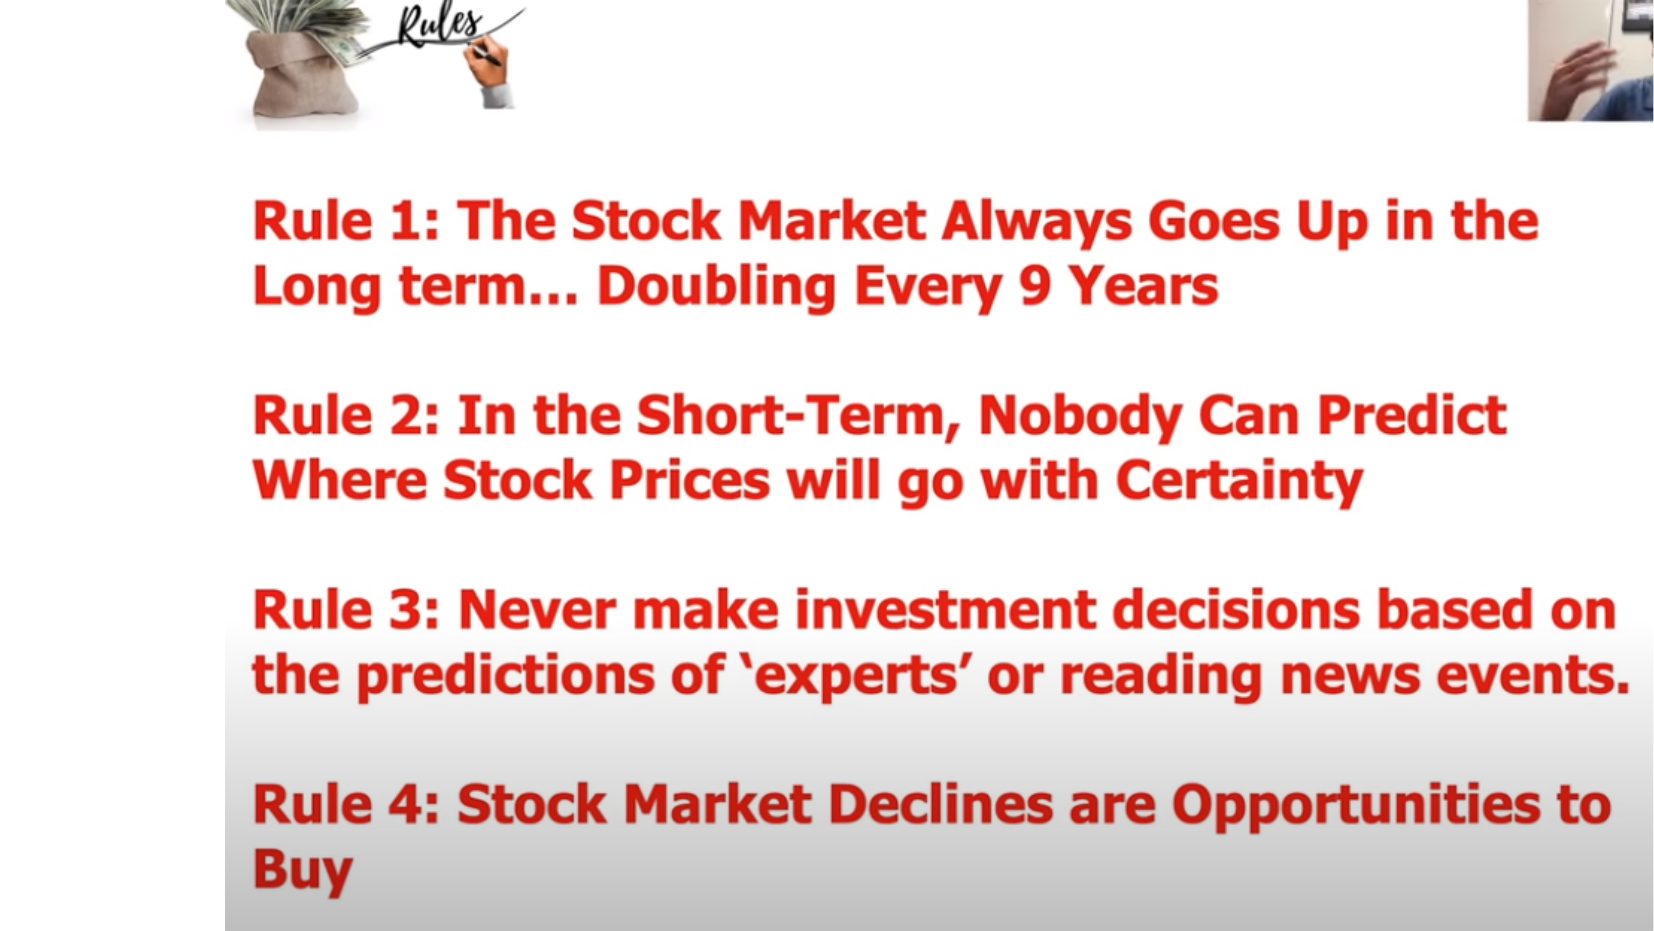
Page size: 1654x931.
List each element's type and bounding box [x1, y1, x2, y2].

picture [225, 0, 1654, 931]
